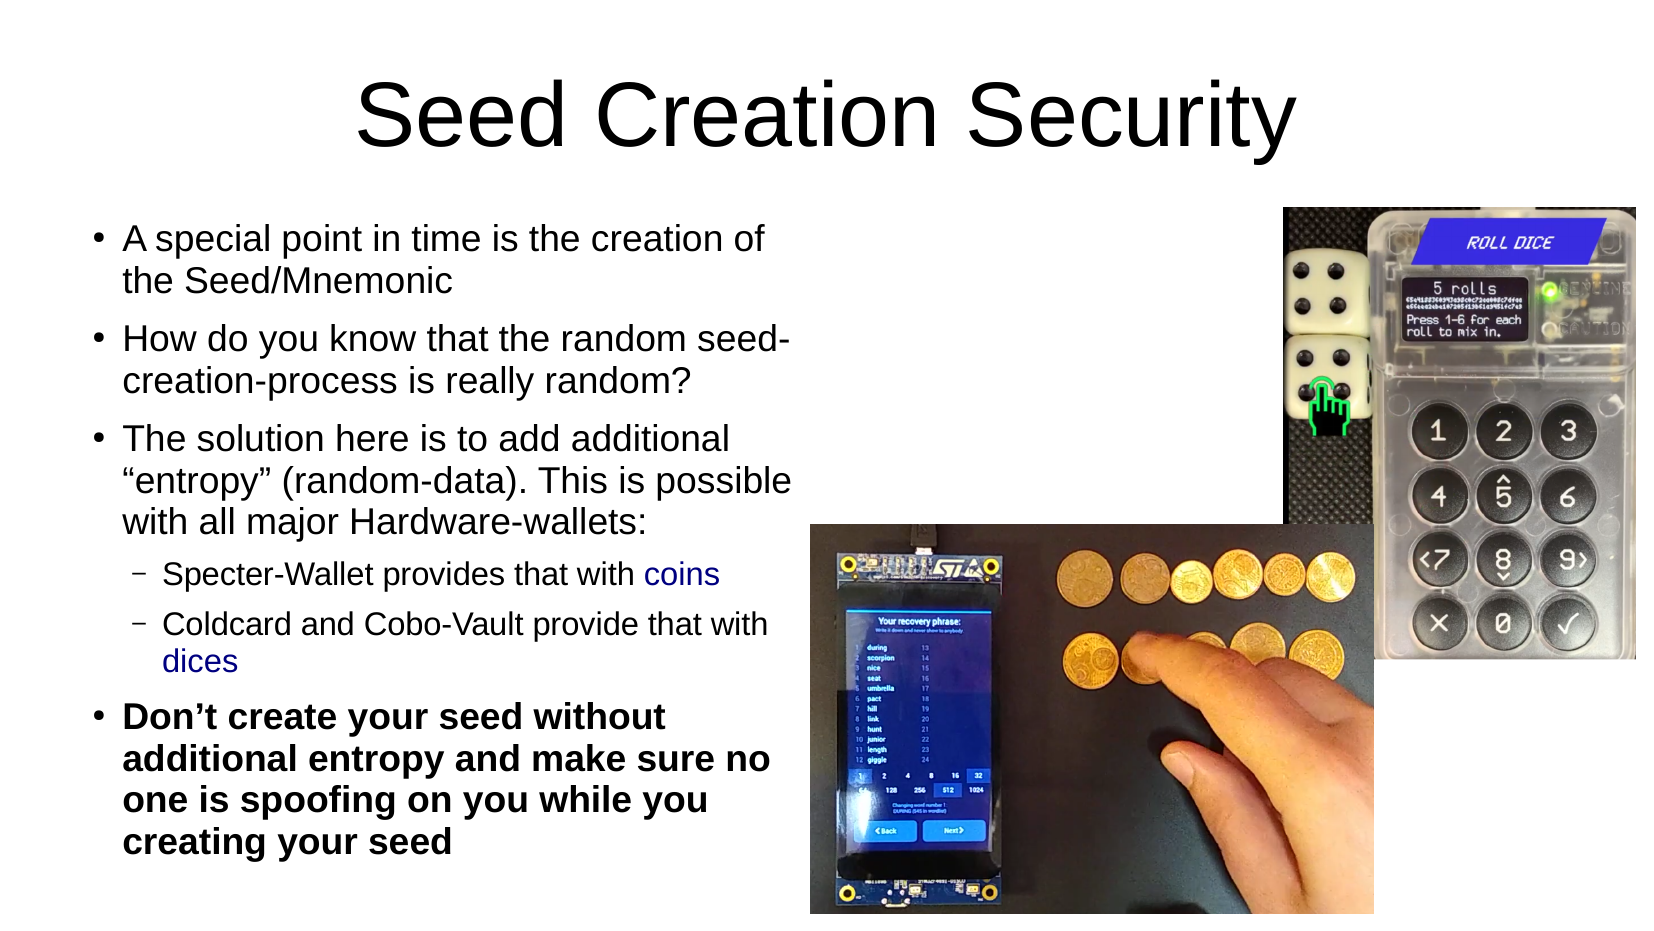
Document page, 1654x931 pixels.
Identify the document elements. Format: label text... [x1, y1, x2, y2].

list A special point in time is the creation of the Seed/Mnemonic How do you know that the random seed-creation-process is really random? The solution here is to add additional “entropy” (random-data). This is possible with all major Hardware-wallets: Specter-Wallet provides that with coins Coldcard and Cobo-Vault provide that with dices Don’t create your seed without additional entropy and make sure no one is spoofing on you while you creating your seed [82, 217, 796, 901]
picture [810, 207, 1636, 914]
title Seed Creation Security [82, 37, 1571, 193]
